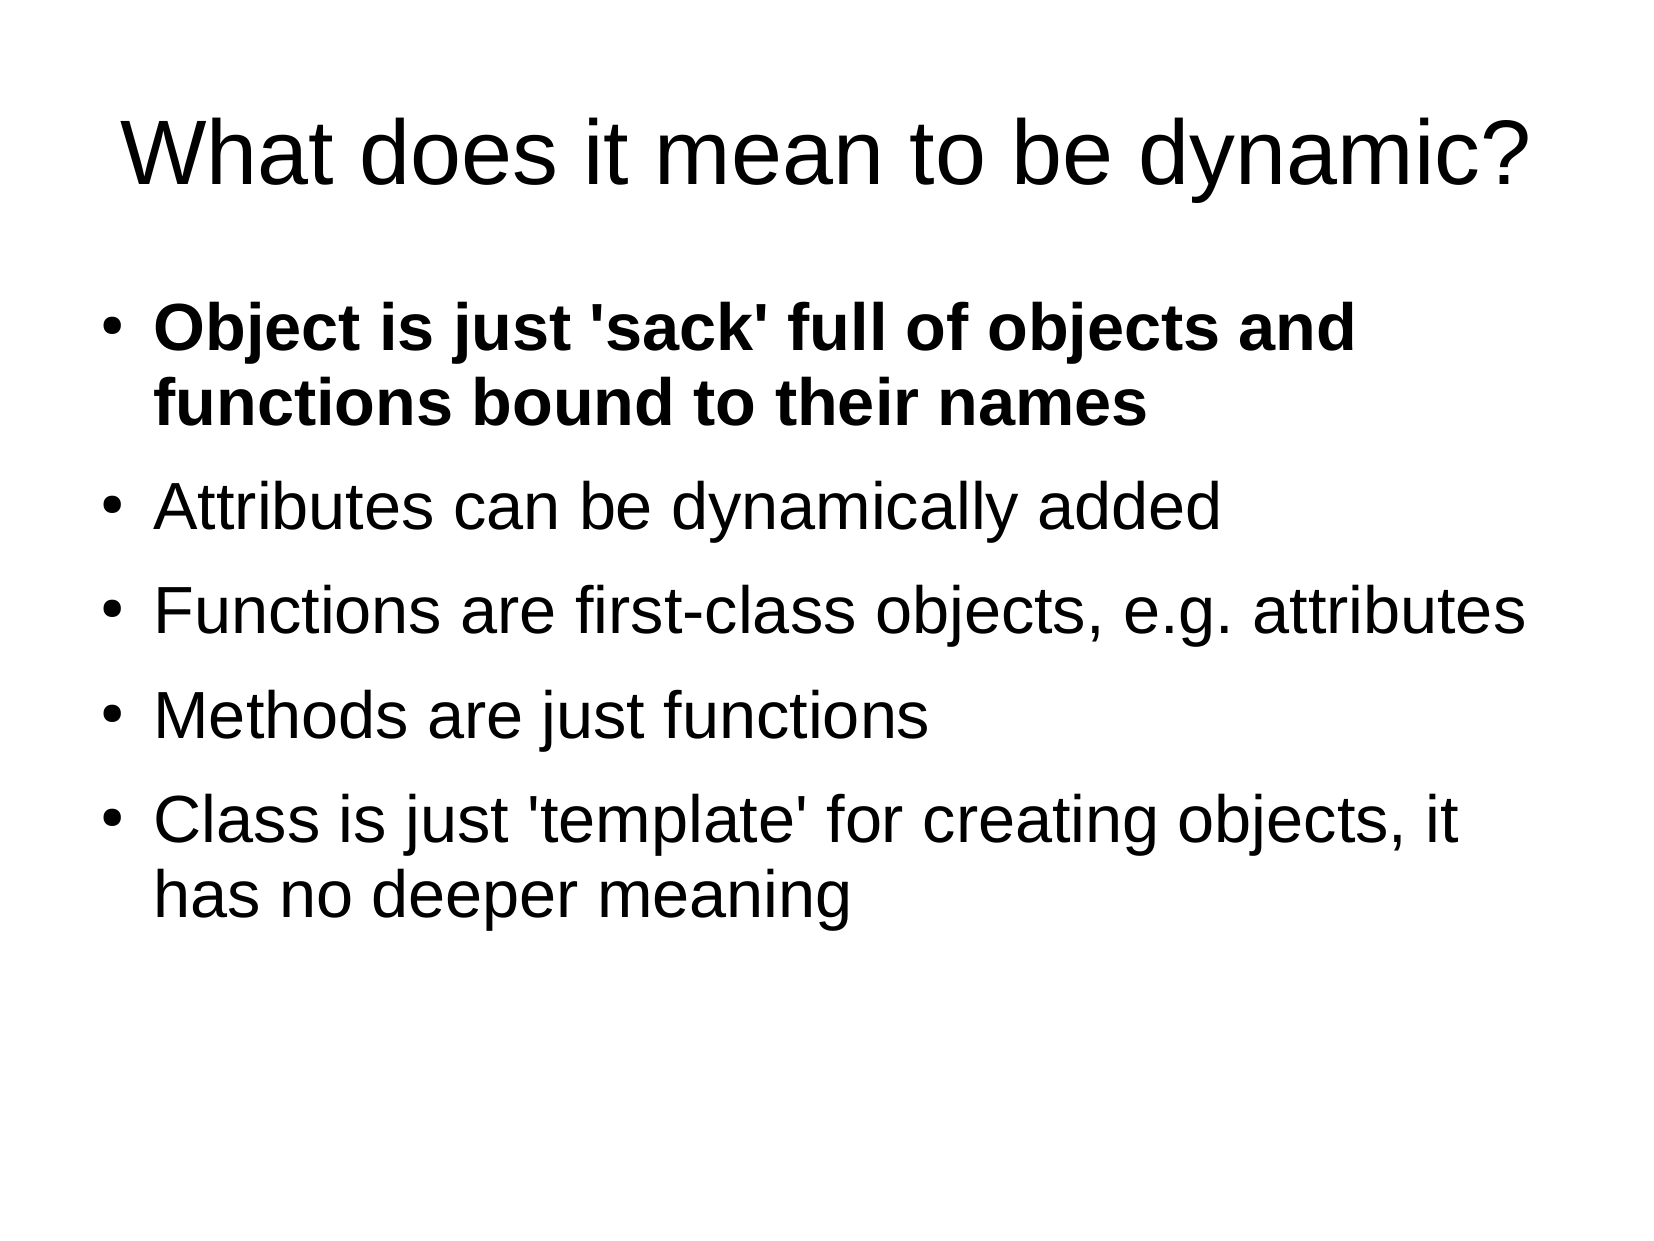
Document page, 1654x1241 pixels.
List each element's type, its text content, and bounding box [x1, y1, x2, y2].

list Object is just 'sack' full of objects and functions bound to their names Attributes can be dynamically added Functions are first-class objects, e.g. attributes Methods are just functions Class is just 'template' for creating objects, it has no deeper meaning [82, 290, 1571, 1010]
title What does it mean to be dynamic? [82, 49, 1571, 257]
